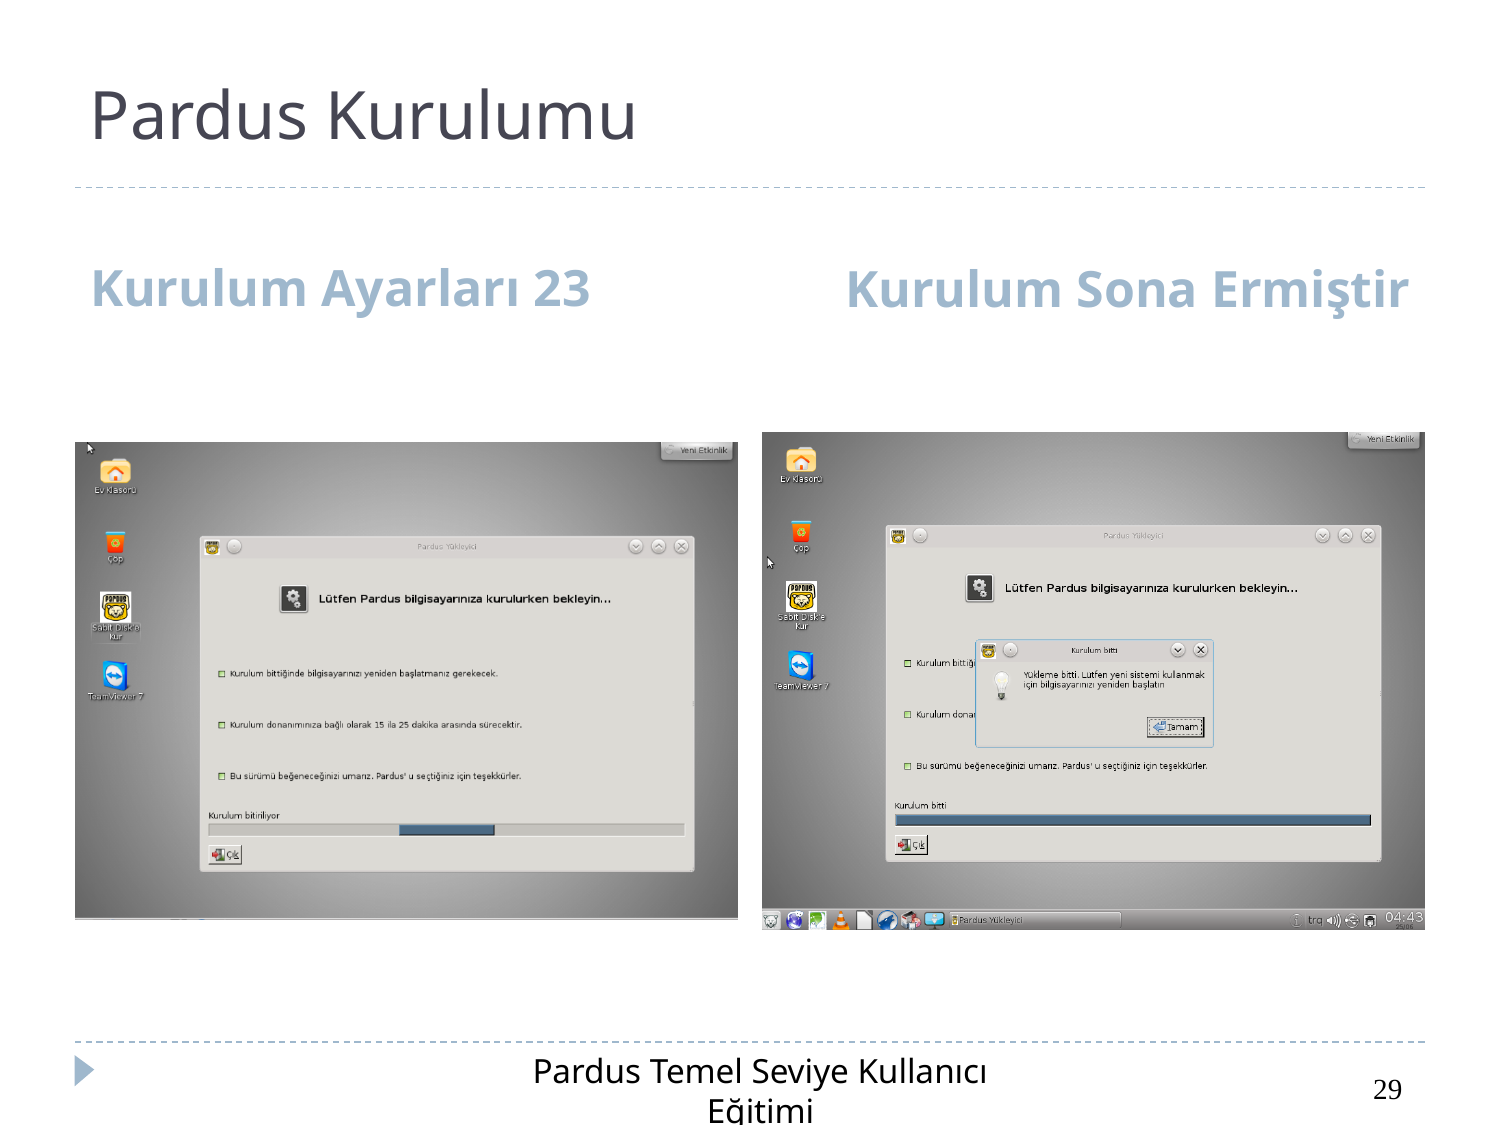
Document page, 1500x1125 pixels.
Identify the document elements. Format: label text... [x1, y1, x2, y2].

list Kurulum Sona Ermiştir [762, 212, 1426, 325]
picture [75, 442, 738, 920]
list Kurulum Ayarları 23 [75, 210, 738, 324]
picture [762, 432, 1425, 930]
title Pardus Kurulumu [75, 37, 1425, 188]
